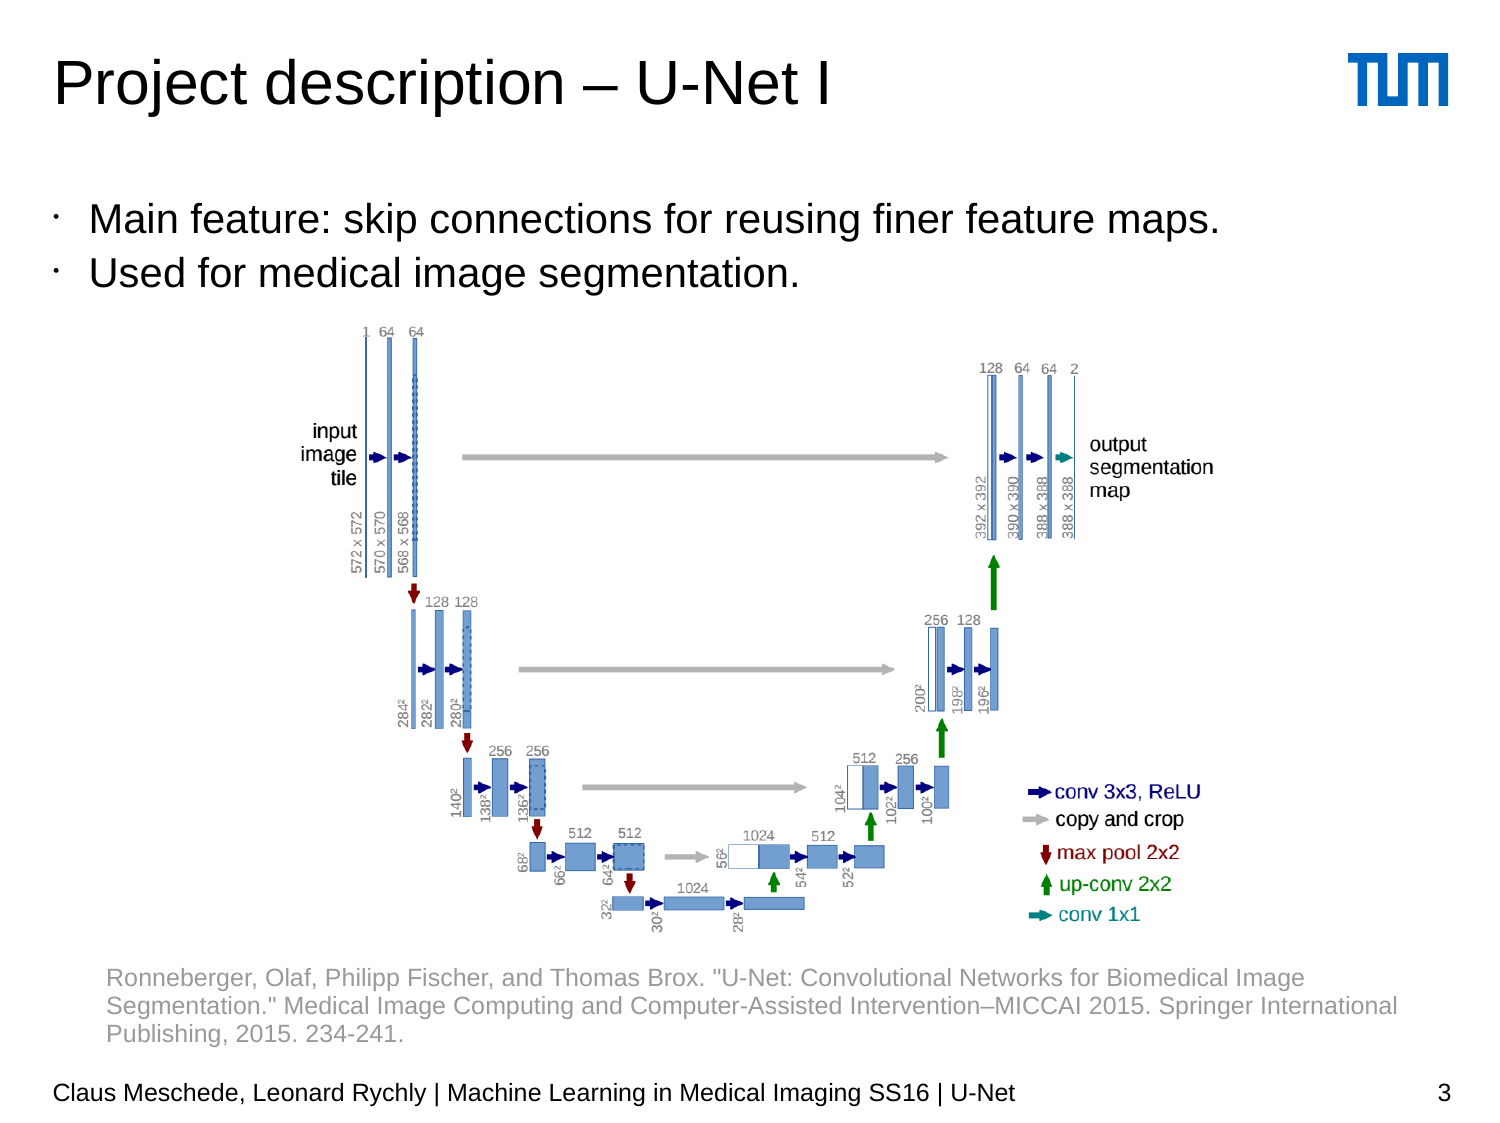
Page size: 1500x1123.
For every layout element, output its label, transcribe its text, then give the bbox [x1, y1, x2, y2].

text_box Ronneberger, Olaf, Philipp Fischer, and Thomas Brox. "U-Net: Convolutional Networks for Biomedical Image Segmentation." Medical Image Computing and Computer-Assisted Intervention–MICCAI 2015. Springer International Publishing, 2015. 234-241. [91, 956, 1418, 1063]
picture [271, 343, 1247, 952]
list Main feature: skip connections for reusing finer feature maps. Used for medical image segmentation. [53, 188, 1453, 343]
title Project description – U-Net I [53, 48, 1453, 119]
